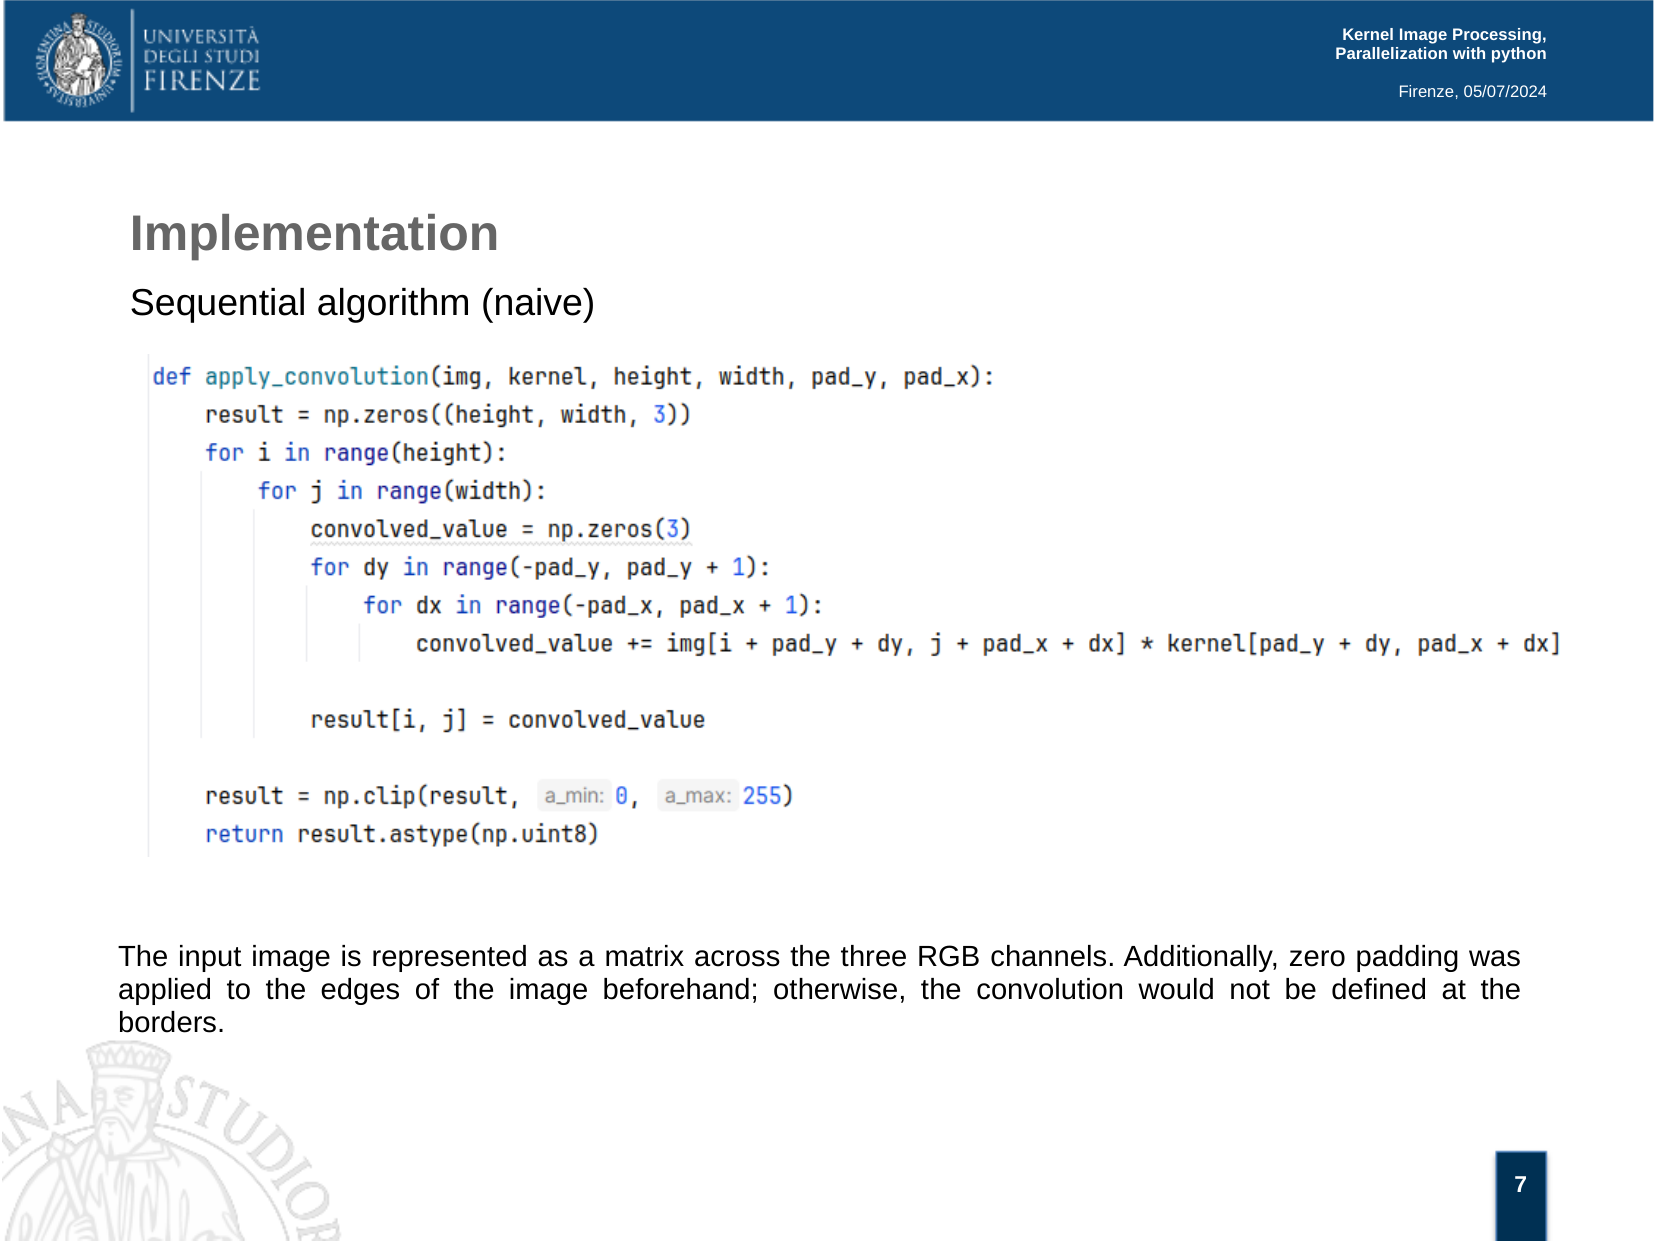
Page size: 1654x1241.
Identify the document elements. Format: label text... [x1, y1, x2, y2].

text_box 7 [1505, 1160, 1536, 1208]
text_box Implementation Sequential algorithm (naive) [129, 177, 993, 324]
text_box The input image is represented as a matrix across the three RGB channels. Additionally, zero padding was applied to the edges of the image beforehand; otherwise, the convolution would not be defined at the borders. [118, 915, 1524, 1063]
picture [2, 0, 1654, 1241]
text_box Kernel Image Processing, Parallelization with python Firenze, 05/07/2024 [685, 24, 1548, 102]
